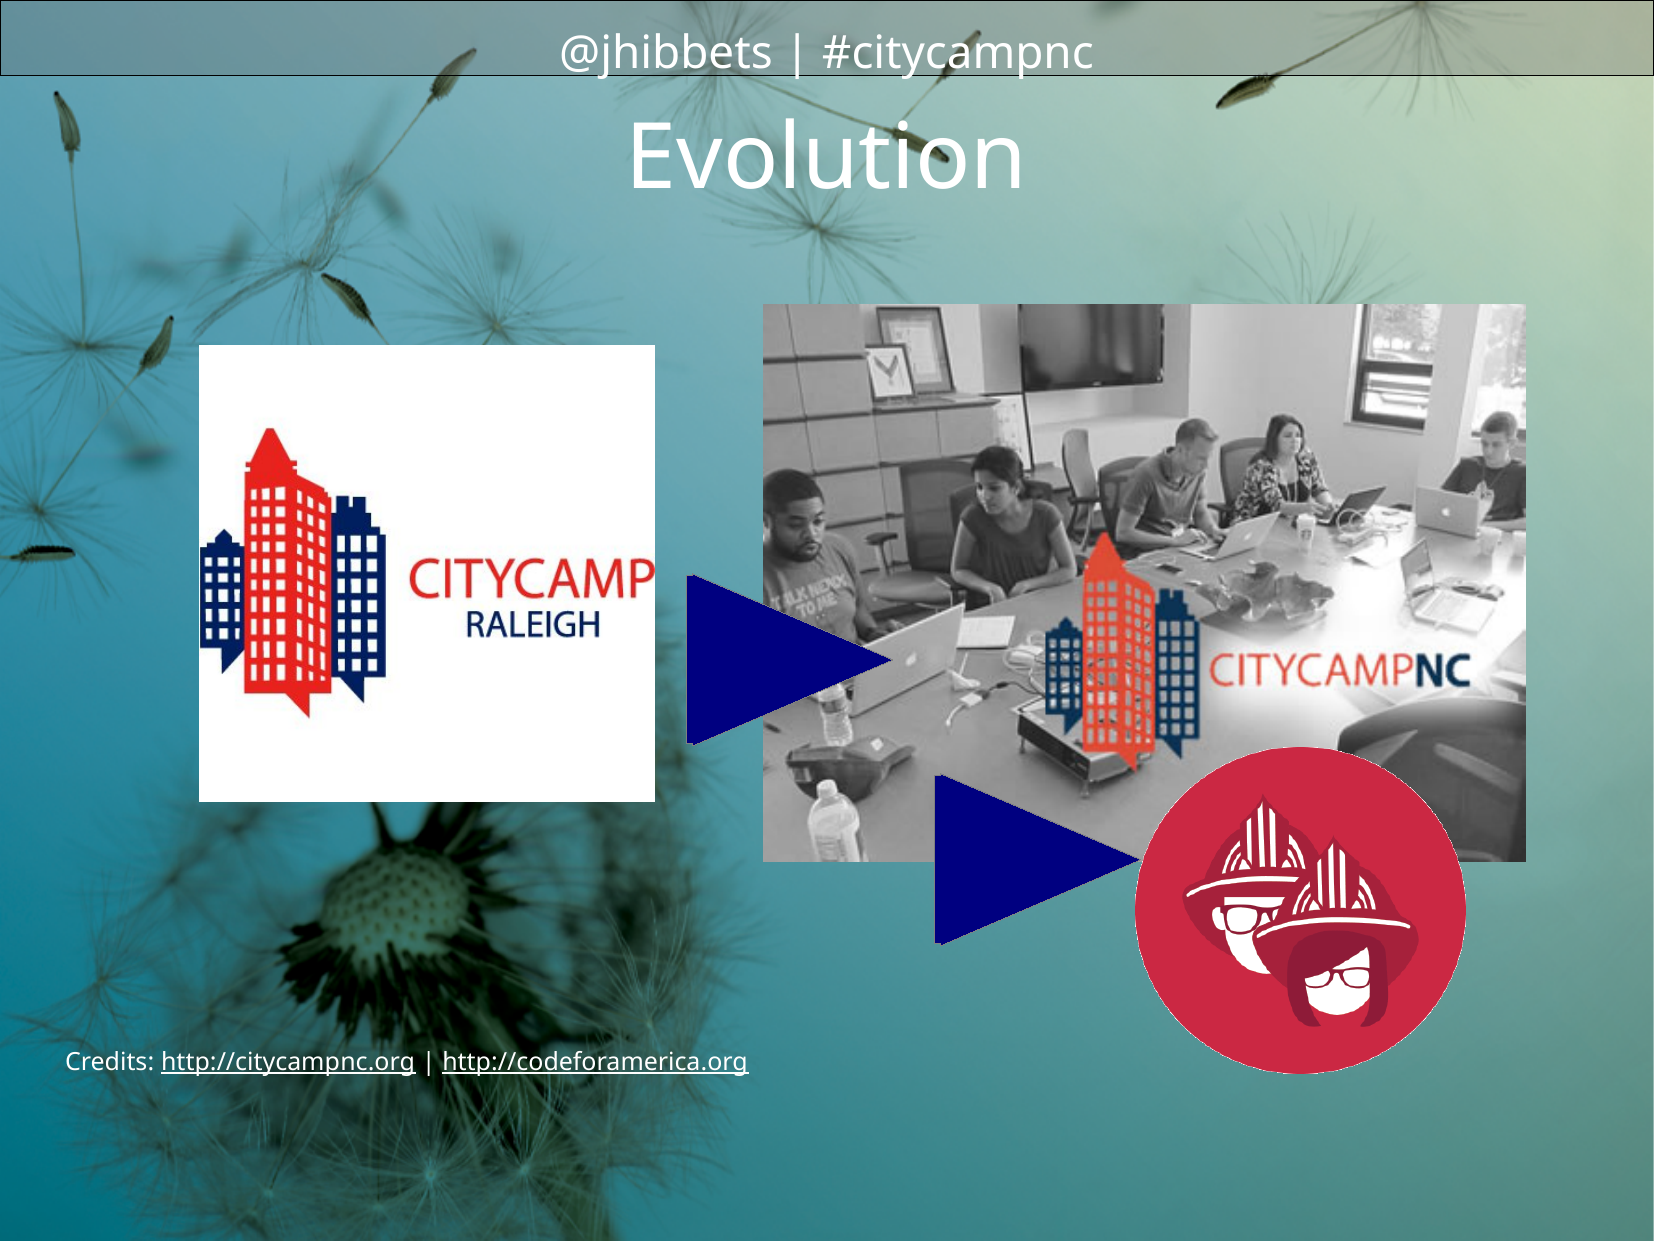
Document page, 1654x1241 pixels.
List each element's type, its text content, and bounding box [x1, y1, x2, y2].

picture [0, 76, 1654, 1241]
text_box [934, 773, 1141, 946]
text_box Credits: http://citycampnc.org | http://codeforamerica.org [50, 1037, 808, 1087]
text_box [686, 573, 893, 746]
title Evolution [82, 49, 1571, 257]
